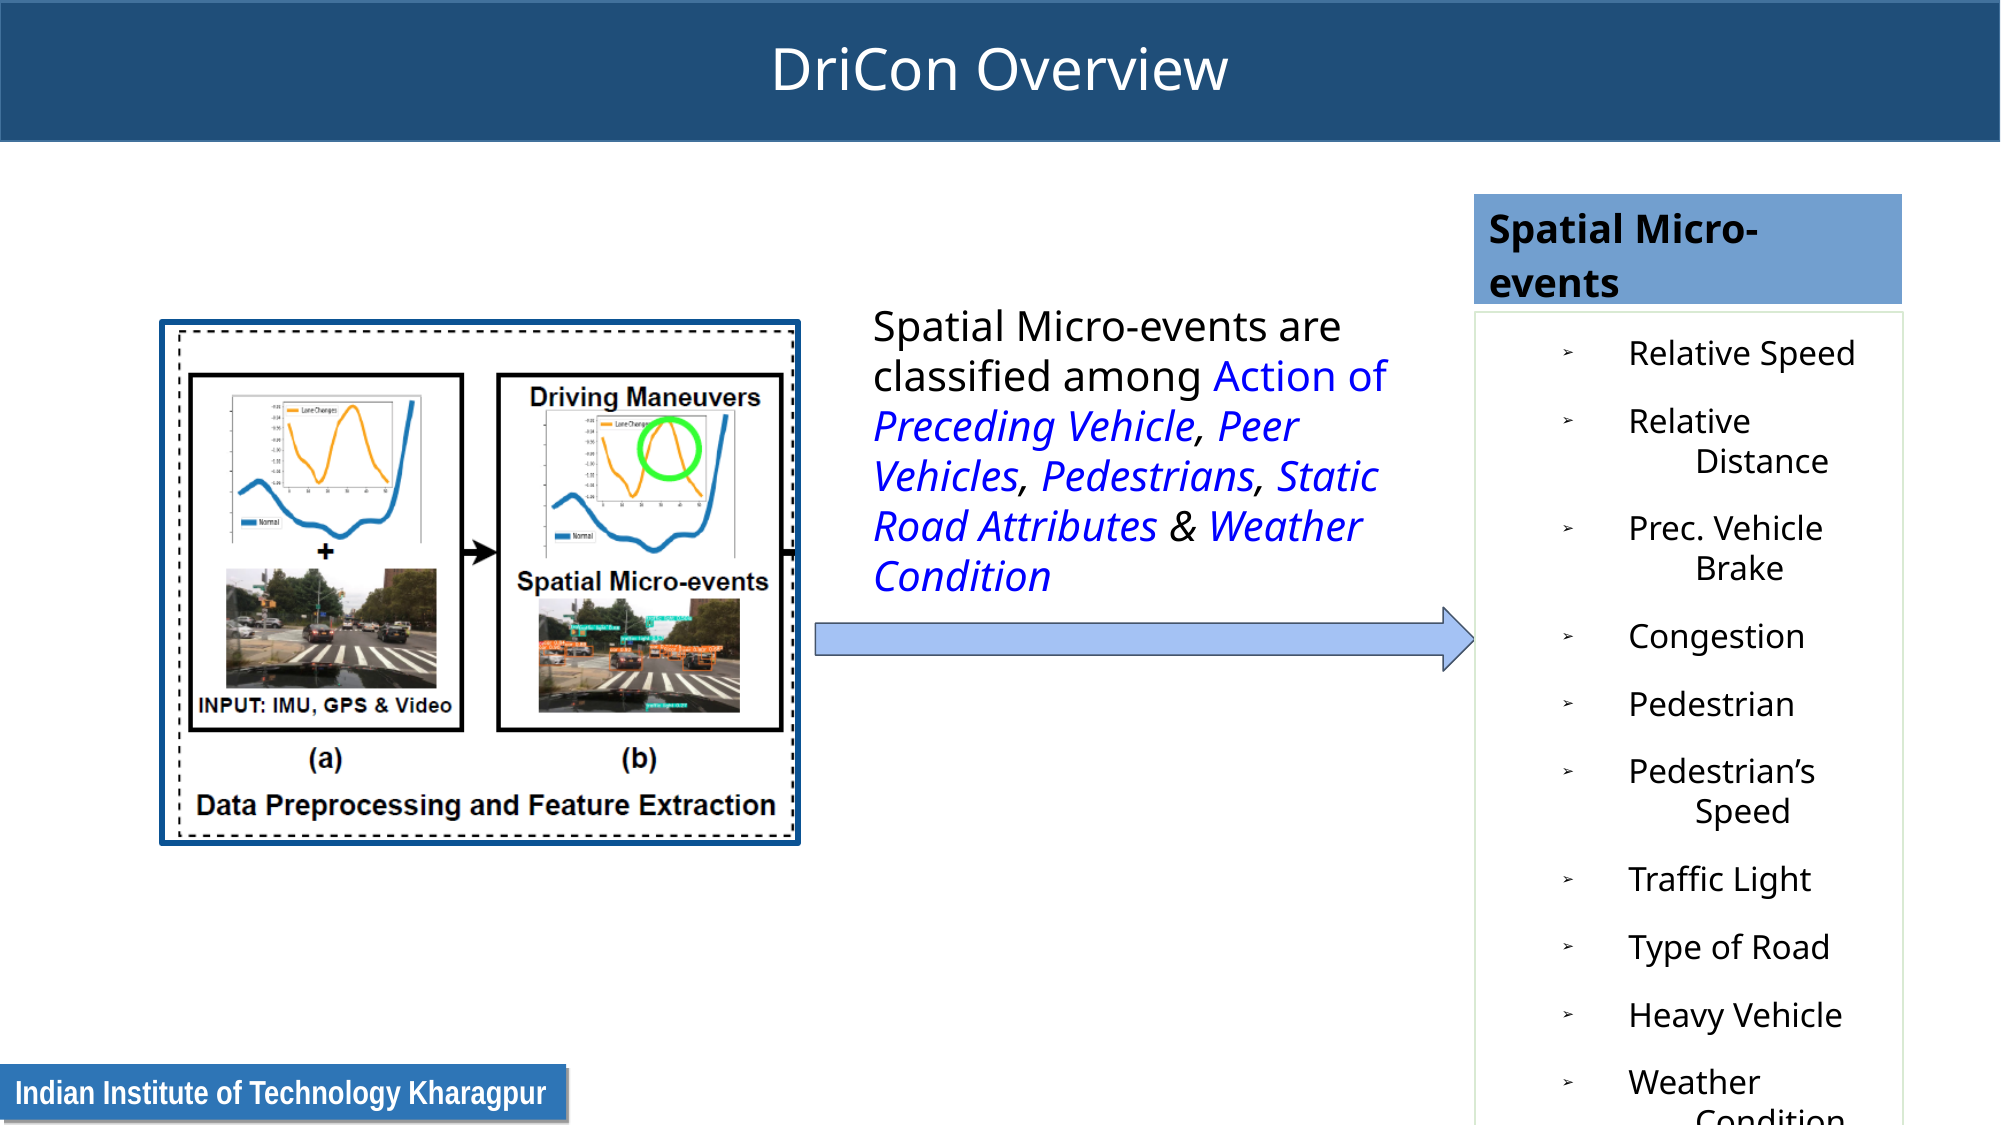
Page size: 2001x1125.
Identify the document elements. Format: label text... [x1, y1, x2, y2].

title DriCon Overview [0, 1, 2000, 141]
table_header Spatial Micro-events [1474, 194, 1902, 304]
picture [178, 325, 795, 840]
text_box Relative Speed Relative Distance Prec. Vehicle Brake Congestion Pedestrian Pedestrian’s Speed Traffic Light Type of Road Heavy Vehicle Weather Condition [1475, 312, 1904, 1030]
text_box Spatial Micro-events are classified among Action of Preceding Vehicle, Peer Vehicles, Pedestrians, Static Road Attributes & Weather Condition [822, 279, 1459, 623]
text_box [815, 623, 1474, 672]
